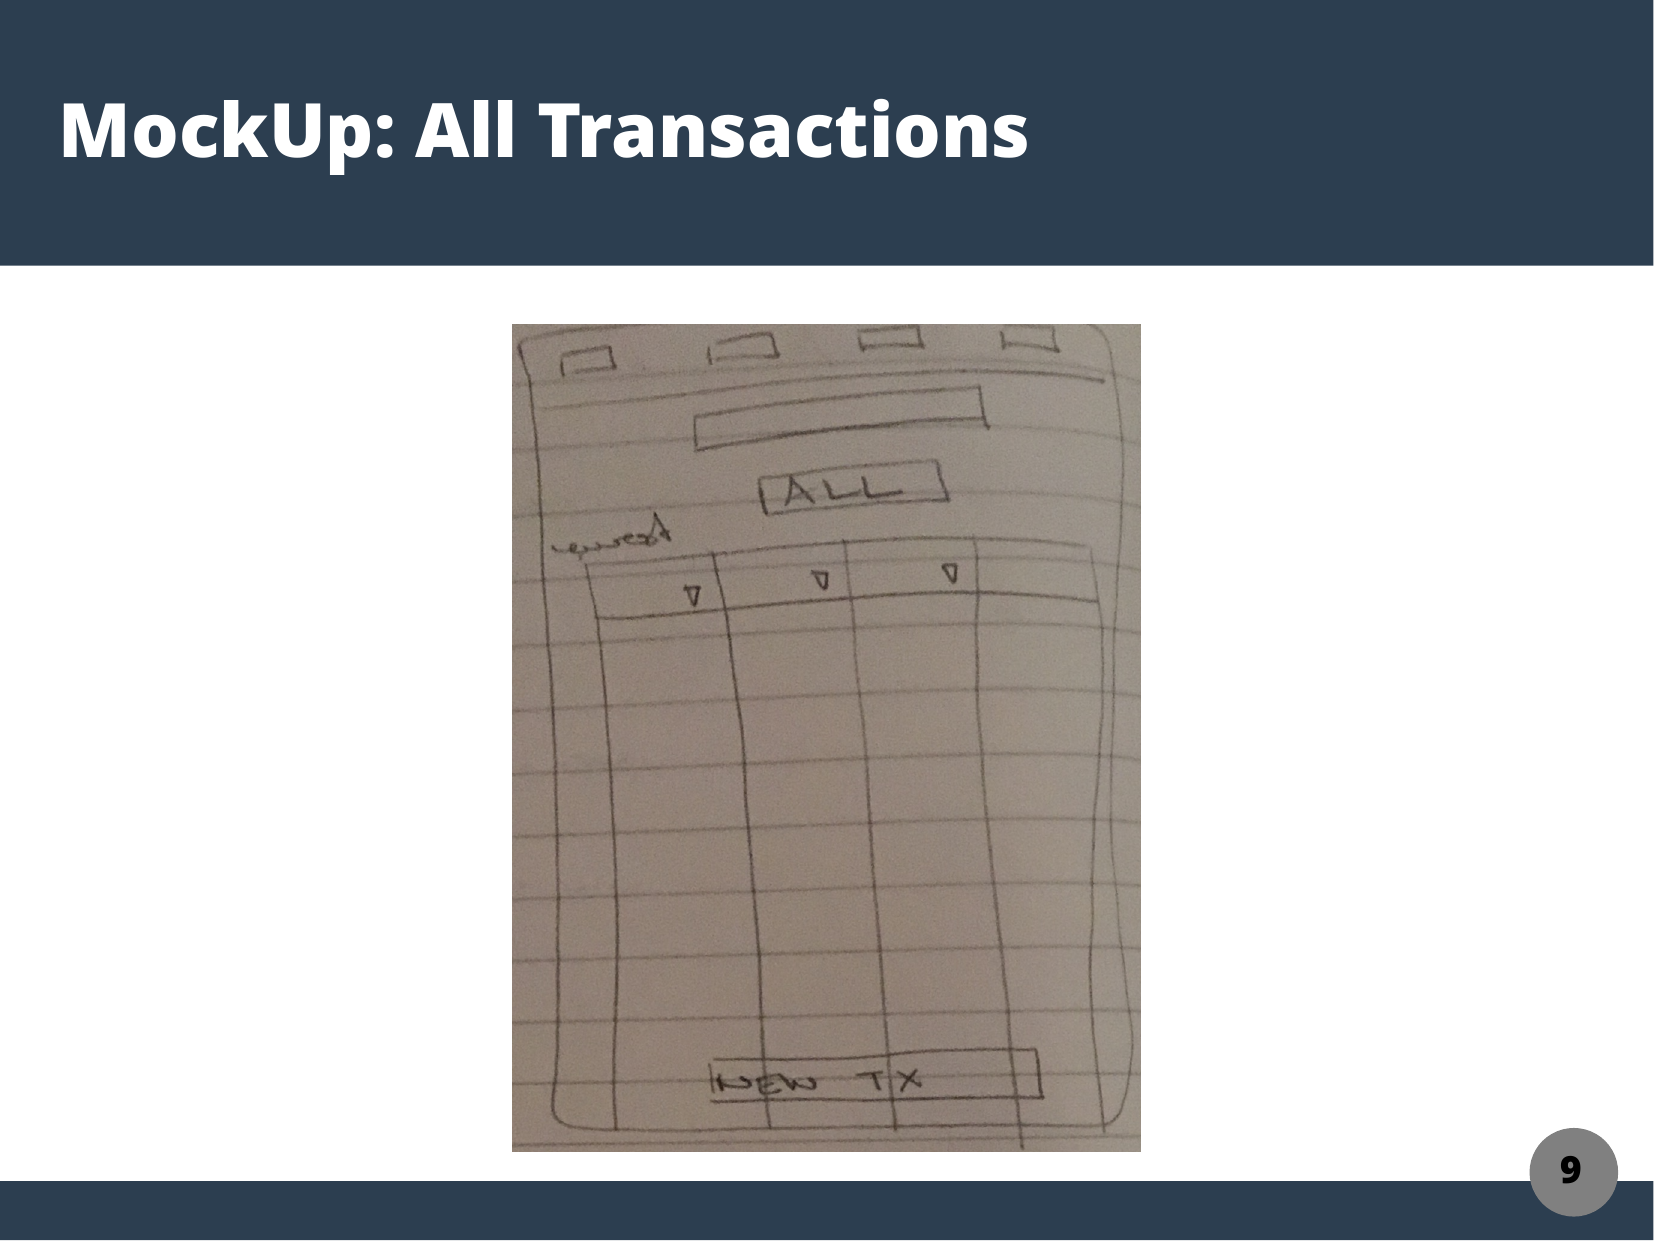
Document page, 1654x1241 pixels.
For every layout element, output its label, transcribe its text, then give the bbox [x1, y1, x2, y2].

title MockUp: All Transactions [59, 49, 1595, 207]
picture [512, 324, 1141, 1152]
